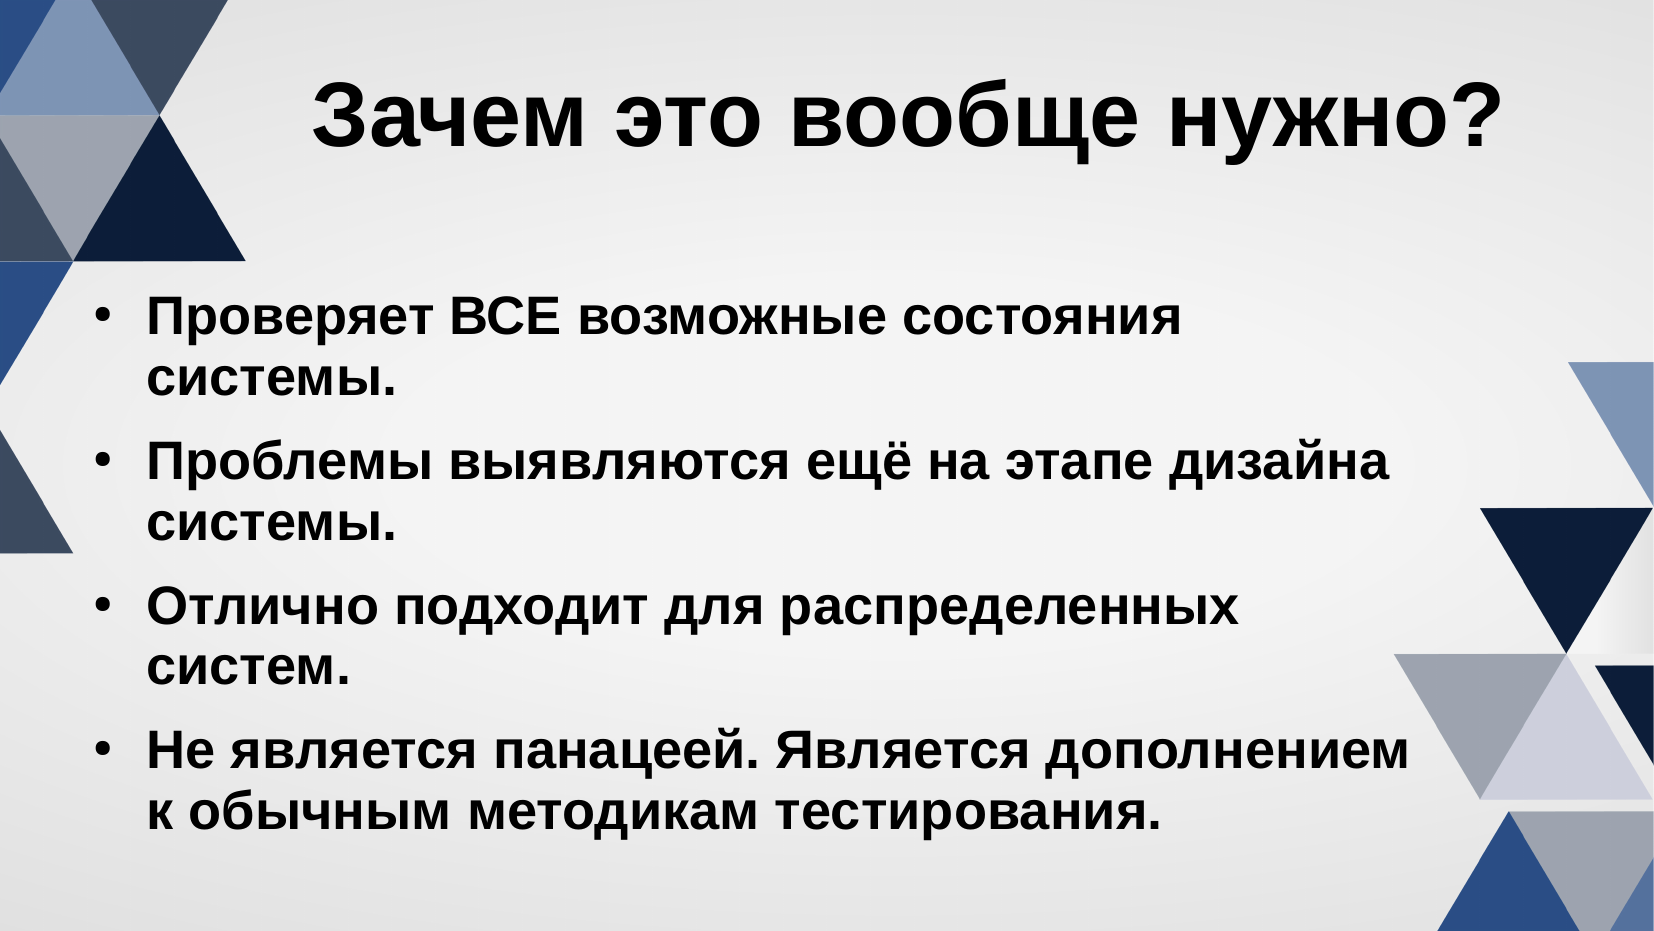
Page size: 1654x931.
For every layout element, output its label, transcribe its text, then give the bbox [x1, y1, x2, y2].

list Проверяет ВСЕ возможные состояния системы. Проблемы выявляются ещё на этапе дизайна системы. Отлично подходит для распределенных систем. Не является панацеей. Является дополнением к обычным методикам тестирования. [75, 285, 1446, 931]
picture [0, 0, 1654, 931]
title Зачем это вообще нужно? [165, 37, 1654, 193]
